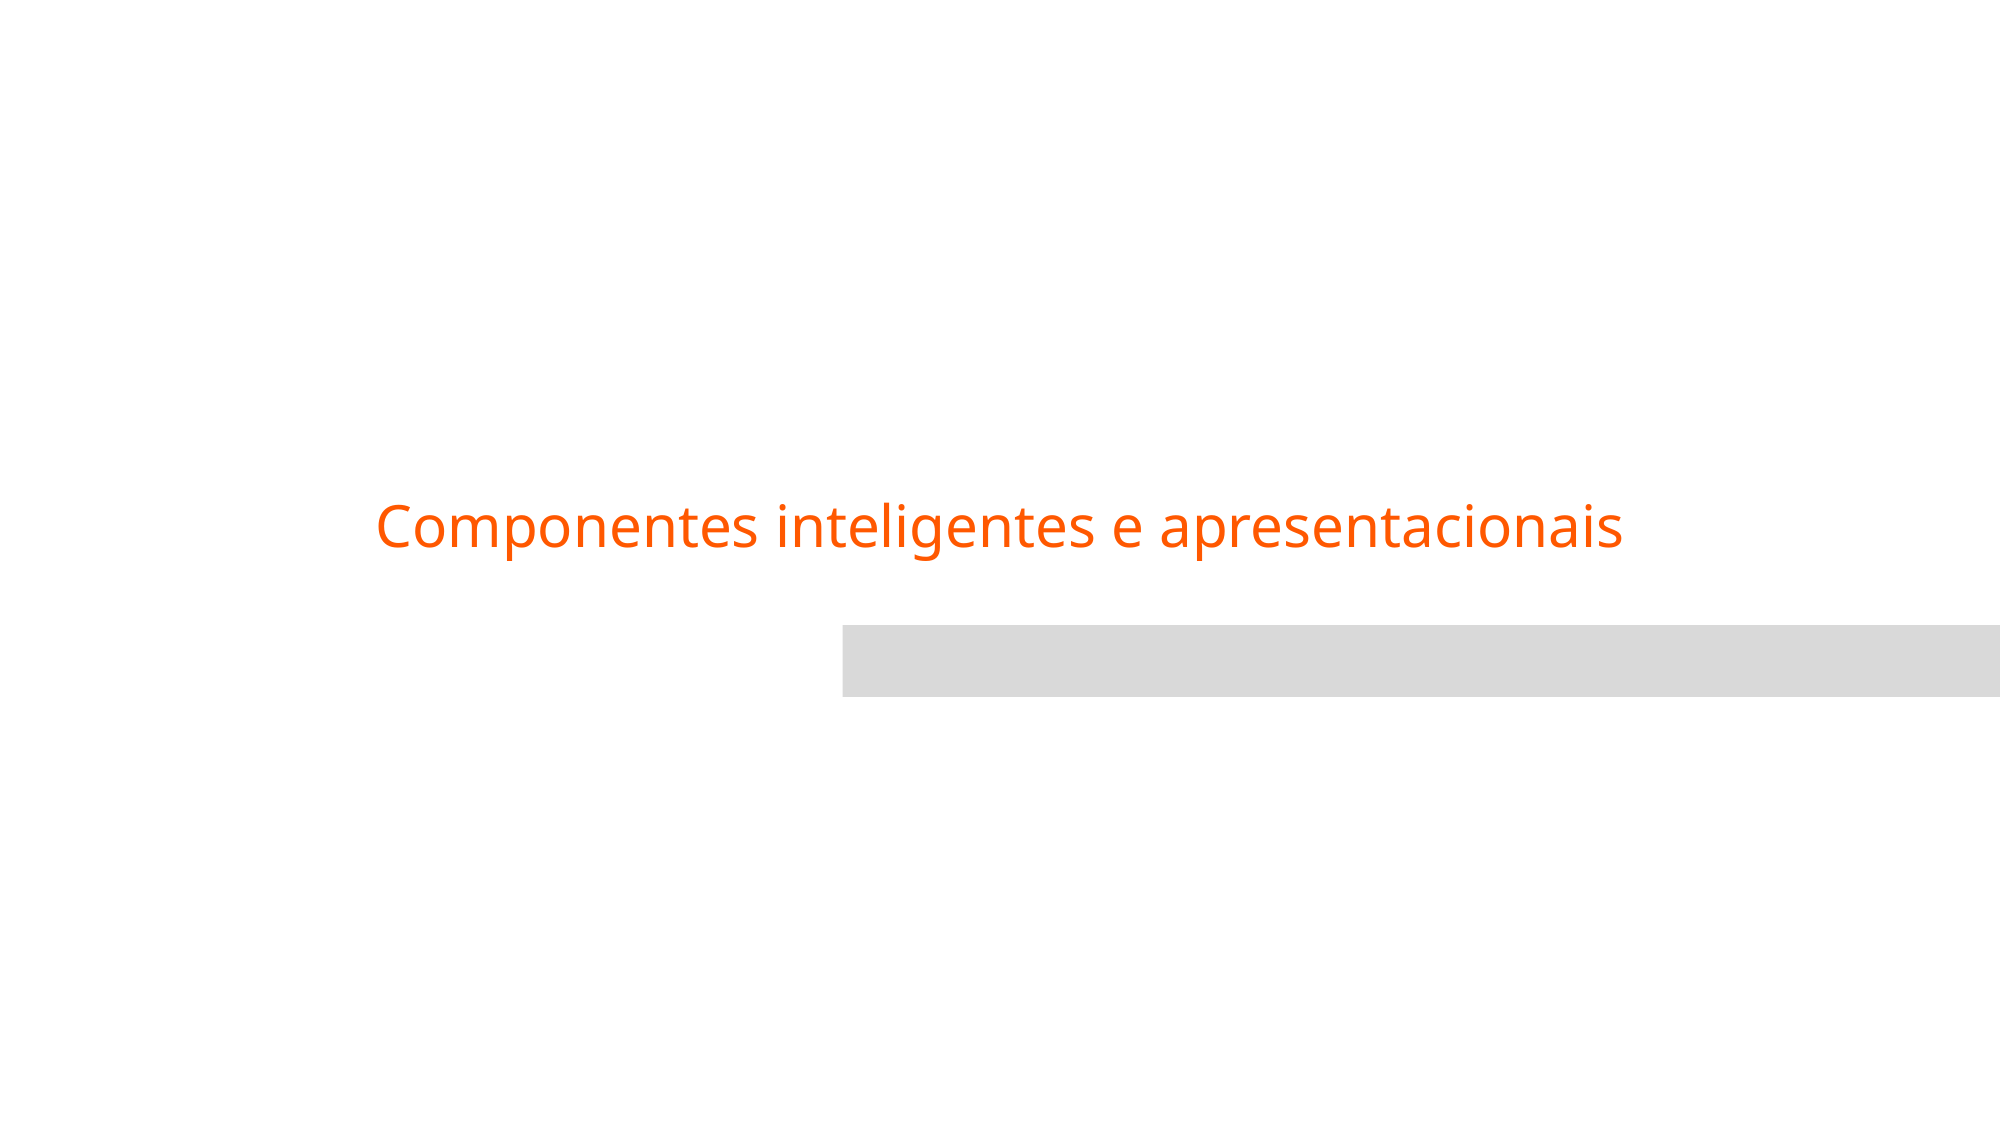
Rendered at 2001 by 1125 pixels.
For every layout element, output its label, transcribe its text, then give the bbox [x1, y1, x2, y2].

text_box [842, 625, 2000, 697]
text_box Componentes inteligentes e apresentacionais [512, 481, 1488, 563]
